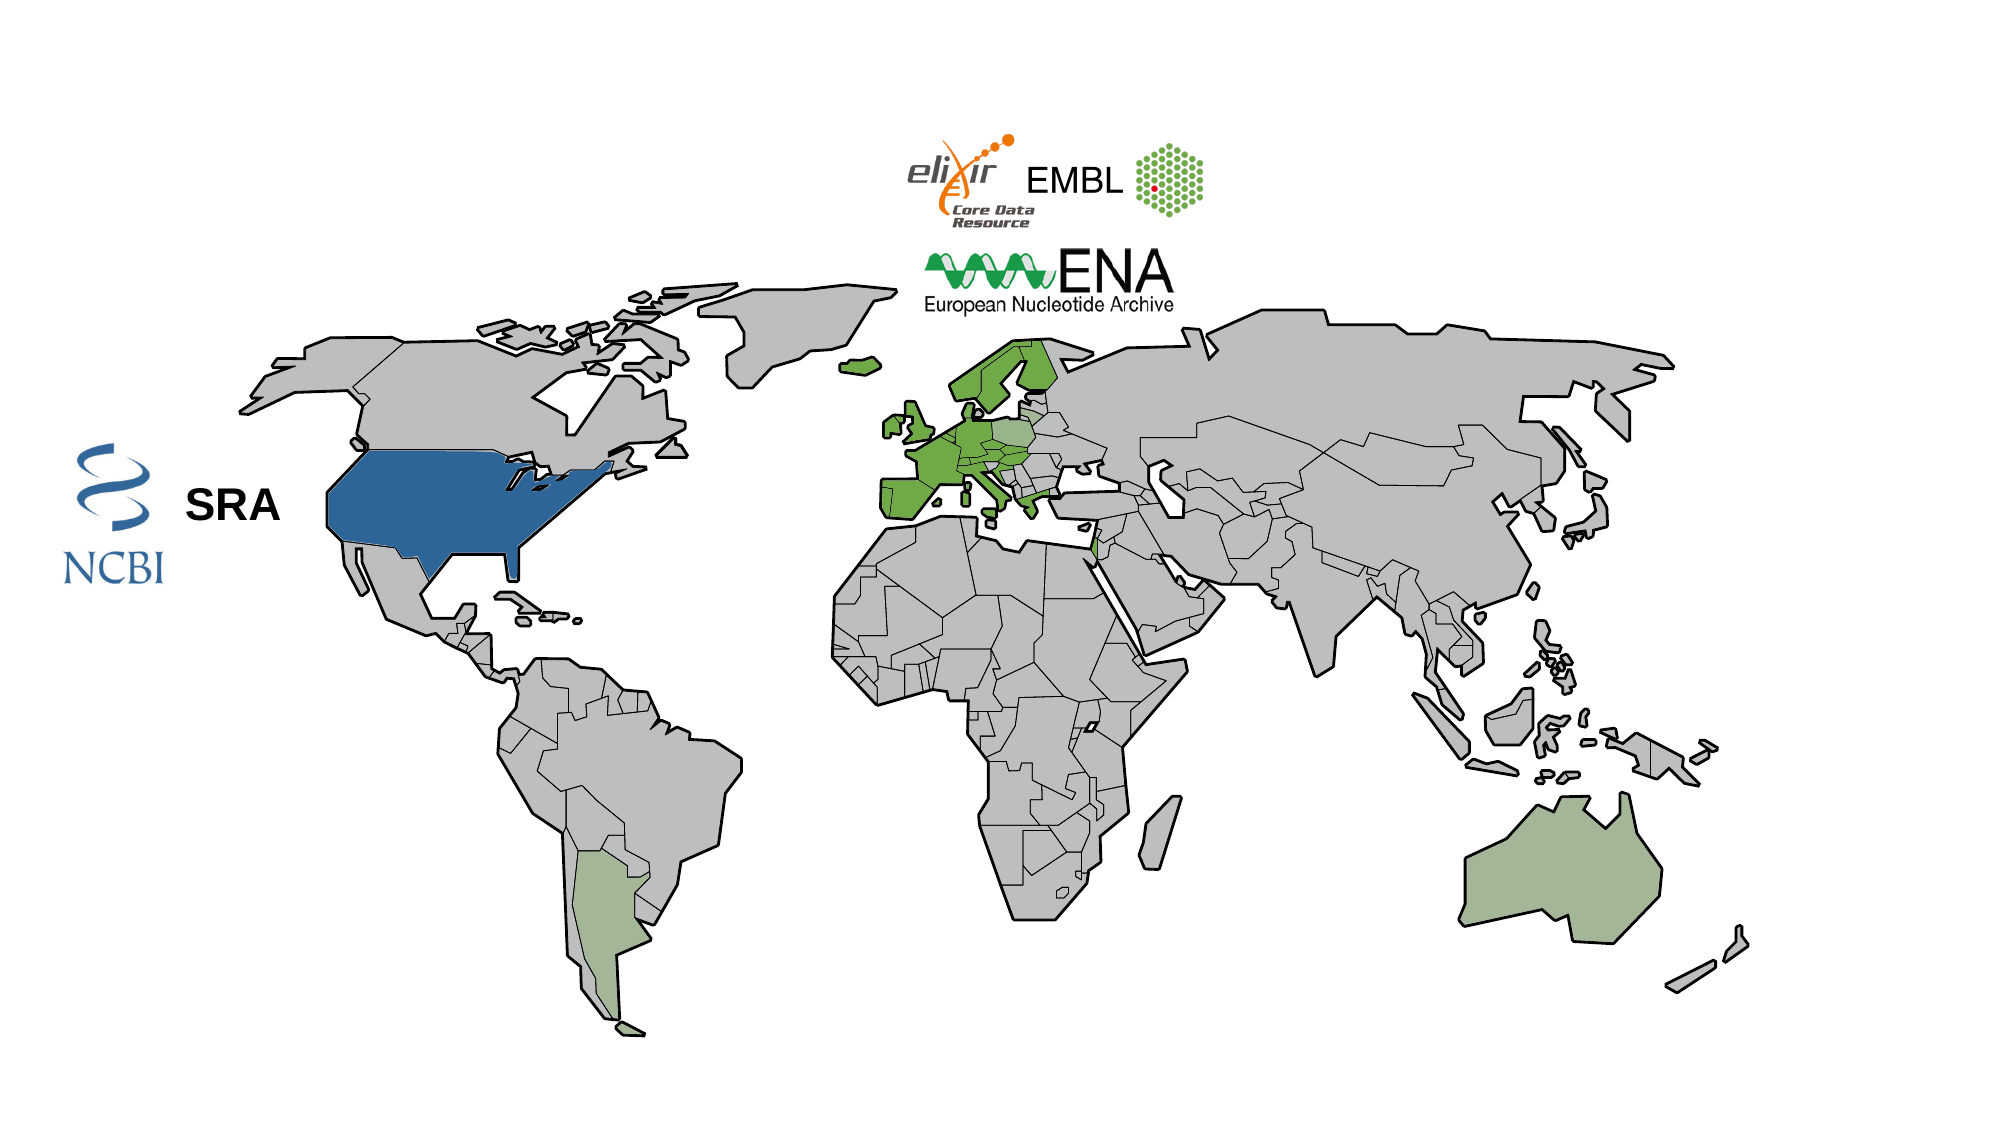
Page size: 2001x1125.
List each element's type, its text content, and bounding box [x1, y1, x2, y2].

picture [47, 436, 179, 589]
picture [182, 243, 1772, 1100]
text_box SRA [170, 471, 297, 538]
picture [902, 129, 1205, 231]
